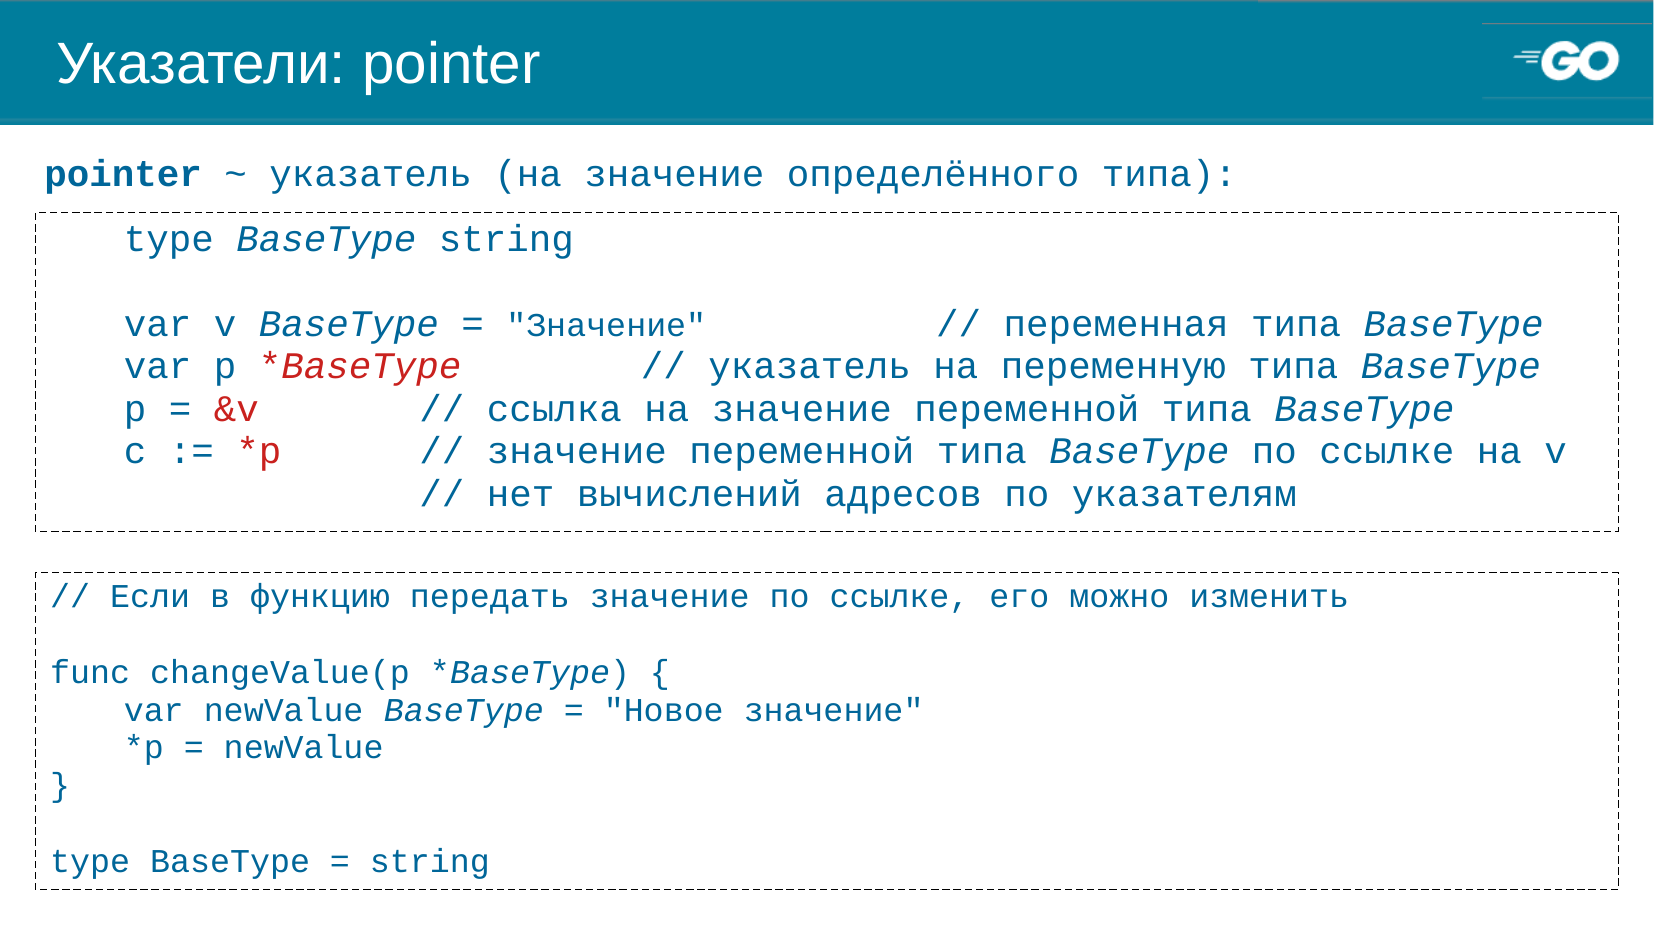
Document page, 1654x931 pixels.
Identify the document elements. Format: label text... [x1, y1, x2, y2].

text_box pointer ~ указатель (на значение определённого типа): [29, 147, 1625, 205]
text_box type BaseType string var v BaseType = "Значение" // переменная типа BaseType var p *BaseType // указатель на переменную типа BaseType p = &v // ссылка на значение переменной типа BaseType c := *p // значение переменной типа BaseType по ссылке на v // нет вычислений адресов по указателям [35, 212, 1619, 532]
text_box Указатели: pointer [41, 23, 1495, 104]
picture [1542, 41, 1619, 81]
text_box // Если в функцию передать значение по ссылке, его можно изменить func changeValue(p *BaseType) { var newValue BaseType = "Новое значение" *p = newValue } type BaseType = string [35, 572, 1619, 890]
